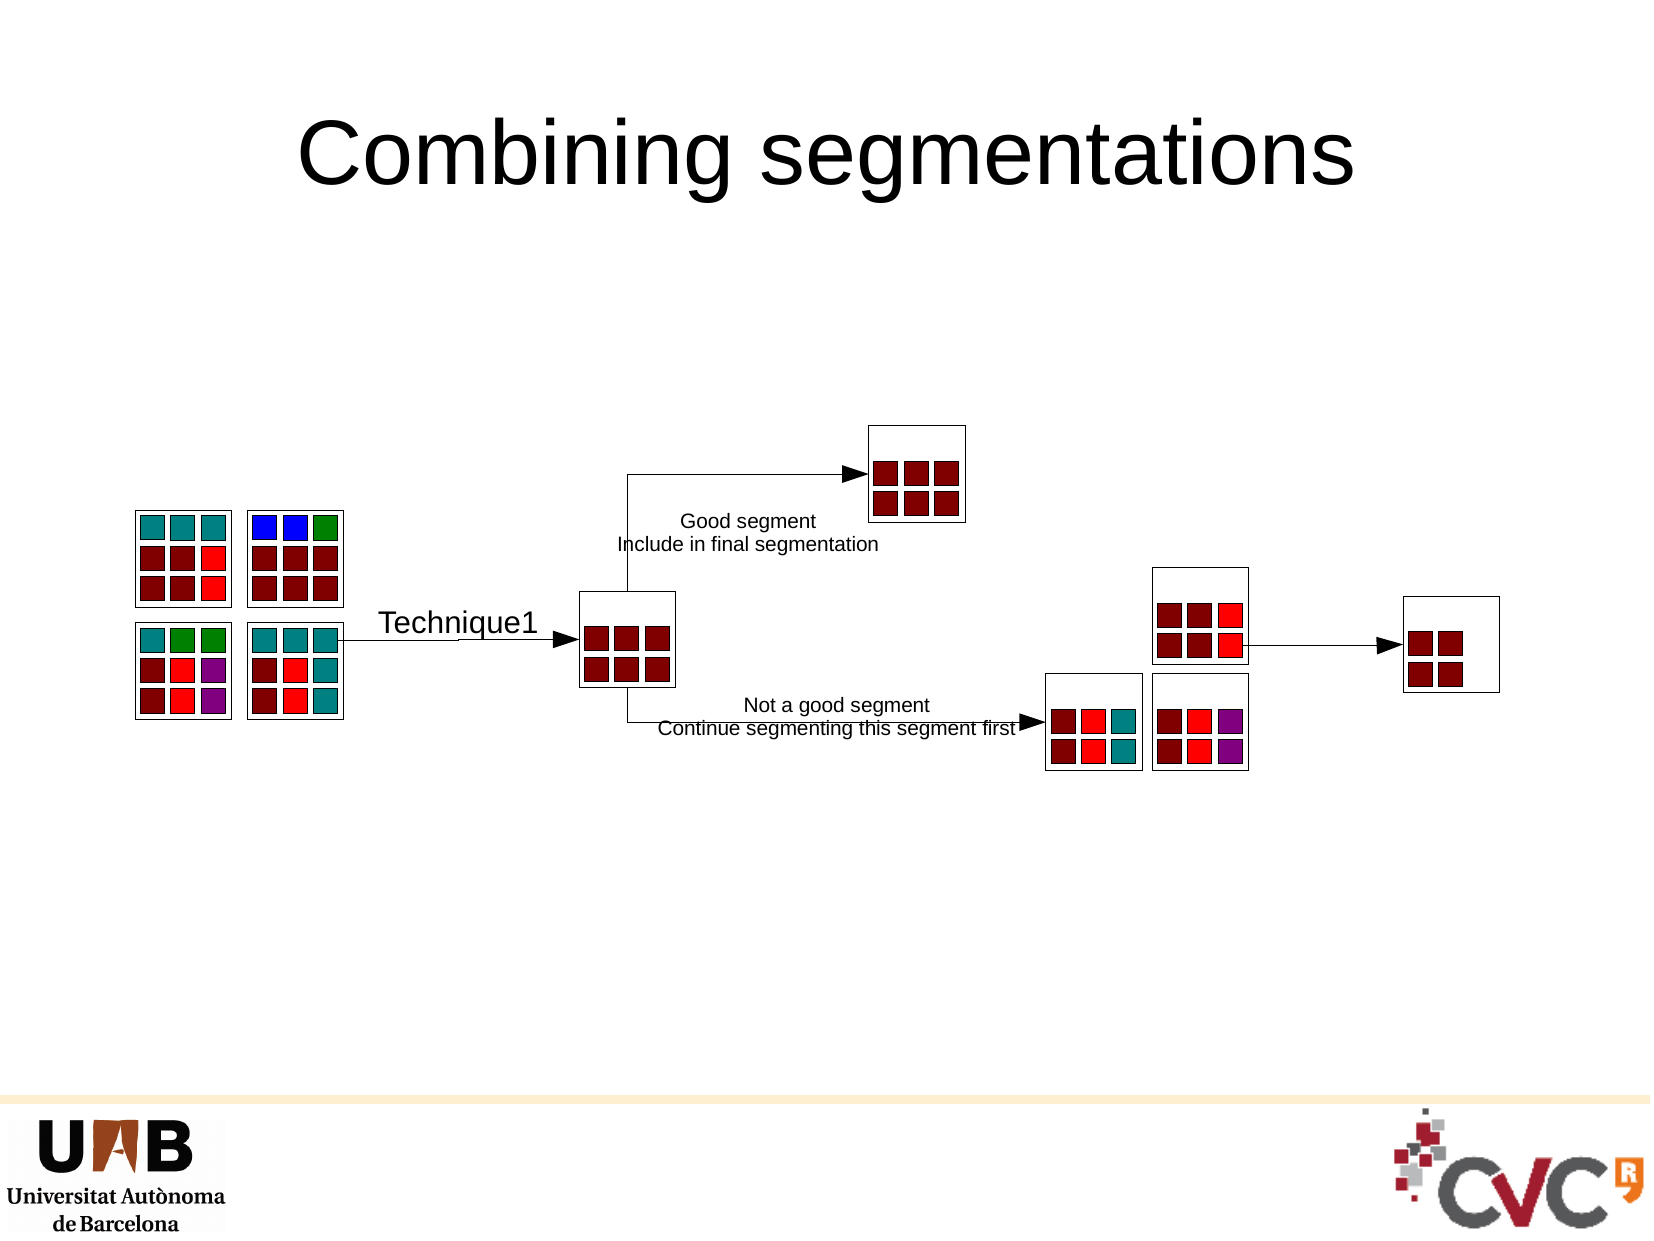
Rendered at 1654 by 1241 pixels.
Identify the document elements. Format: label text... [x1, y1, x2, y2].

text_box [1111, 739, 1136, 764]
text_box [1438, 631, 1463, 656]
text_box [313, 658, 338, 683]
title Combining segmentations [82, 56, 1571, 250]
text_box [904, 461, 929, 486]
text_box [283, 546, 308, 571]
text_box [614, 626, 639, 651]
text_box [1081, 709, 1106, 734]
text_box [645, 657, 670, 682]
text_box [1051, 739, 1076, 764]
text_box [1157, 739, 1182, 764]
text_box [283, 515, 308, 541]
text_box [283, 688, 308, 714]
text_box [252, 658, 277, 683]
text_box [283, 576, 308, 601]
text_box [1187, 739, 1212, 764]
text_box [201, 515, 226, 541]
text_box [1218, 739, 1243, 764]
text_box [313, 628, 338, 653]
text_box [1408, 631, 1433, 656]
text_box [1187, 633, 1212, 658]
text_box [170, 546, 195, 571]
text_box [584, 657, 609, 682]
text_box [283, 628, 308, 653]
text_box [934, 491, 959, 516]
text_box [1081, 739, 1106, 764]
text_box [201, 546, 226, 571]
text_box [201, 628, 226, 653]
text_box [313, 576, 338, 601]
text_box [1218, 603, 1243, 628]
text_box [1408, 662, 1433, 687]
text_box [645, 626, 670, 651]
text_box [283, 658, 308, 683]
text_box [252, 515, 277, 540]
text_box [140, 576, 165, 601]
text_box [584, 626, 609, 651]
text_box [313, 688, 338, 714]
text_box [252, 628, 277, 653]
text_box [170, 628, 195, 653]
text_box [1111, 709, 1136, 734]
picture [1393, 1107, 1650, 1235]
text_box [140, 658, 165, 683]
text_box [904, 491, 929, 516]
text_box [873, 461, 898, 486]
text_box [1051, 709, 1076, 734]
text_box [252, 688, 277, 714]
text_box [170, 515, 195, 541]
picture [7, 1119, 226, 1232]
text_box [313, 546, 338, 571]
text_box [1438, 662, 1463, 687]
text_box [934, 461, 959, 486]
text_box [313, 515, 338, 541]
text_box [1157, 603, 1182, 628]
text_box [1157, 633, 1182, 658]
text_box [1187, 603, 1212, 628]
text_box [1157, 709, 1182, 734]
text_box [252, 546, 277, 571]
text_box [201, 576, 226, 601]
text_box [140, 688, 165, 714]
text_box [1218, 633, 1243, 658]
text_box [140, 515, 165, 540]
text_box [140, 628, 165, 653]
text_box [201, 688, 226, 714]
text_box [170, 658, 195, 683]
text_box [170, 576, 195, 601]
text_box [170, 688, 195, 714]
text_box [1187, 709, 1212, 734]
text_box [1218, 709, 1243, 734]
text_box [873, 491, 898, 516]
text_box [252, 576, 277, 601]
text_box [614, 657, 639, 682]
text_box [140, 546, 165, 571]
text_box [201, 658, 226, 683]
